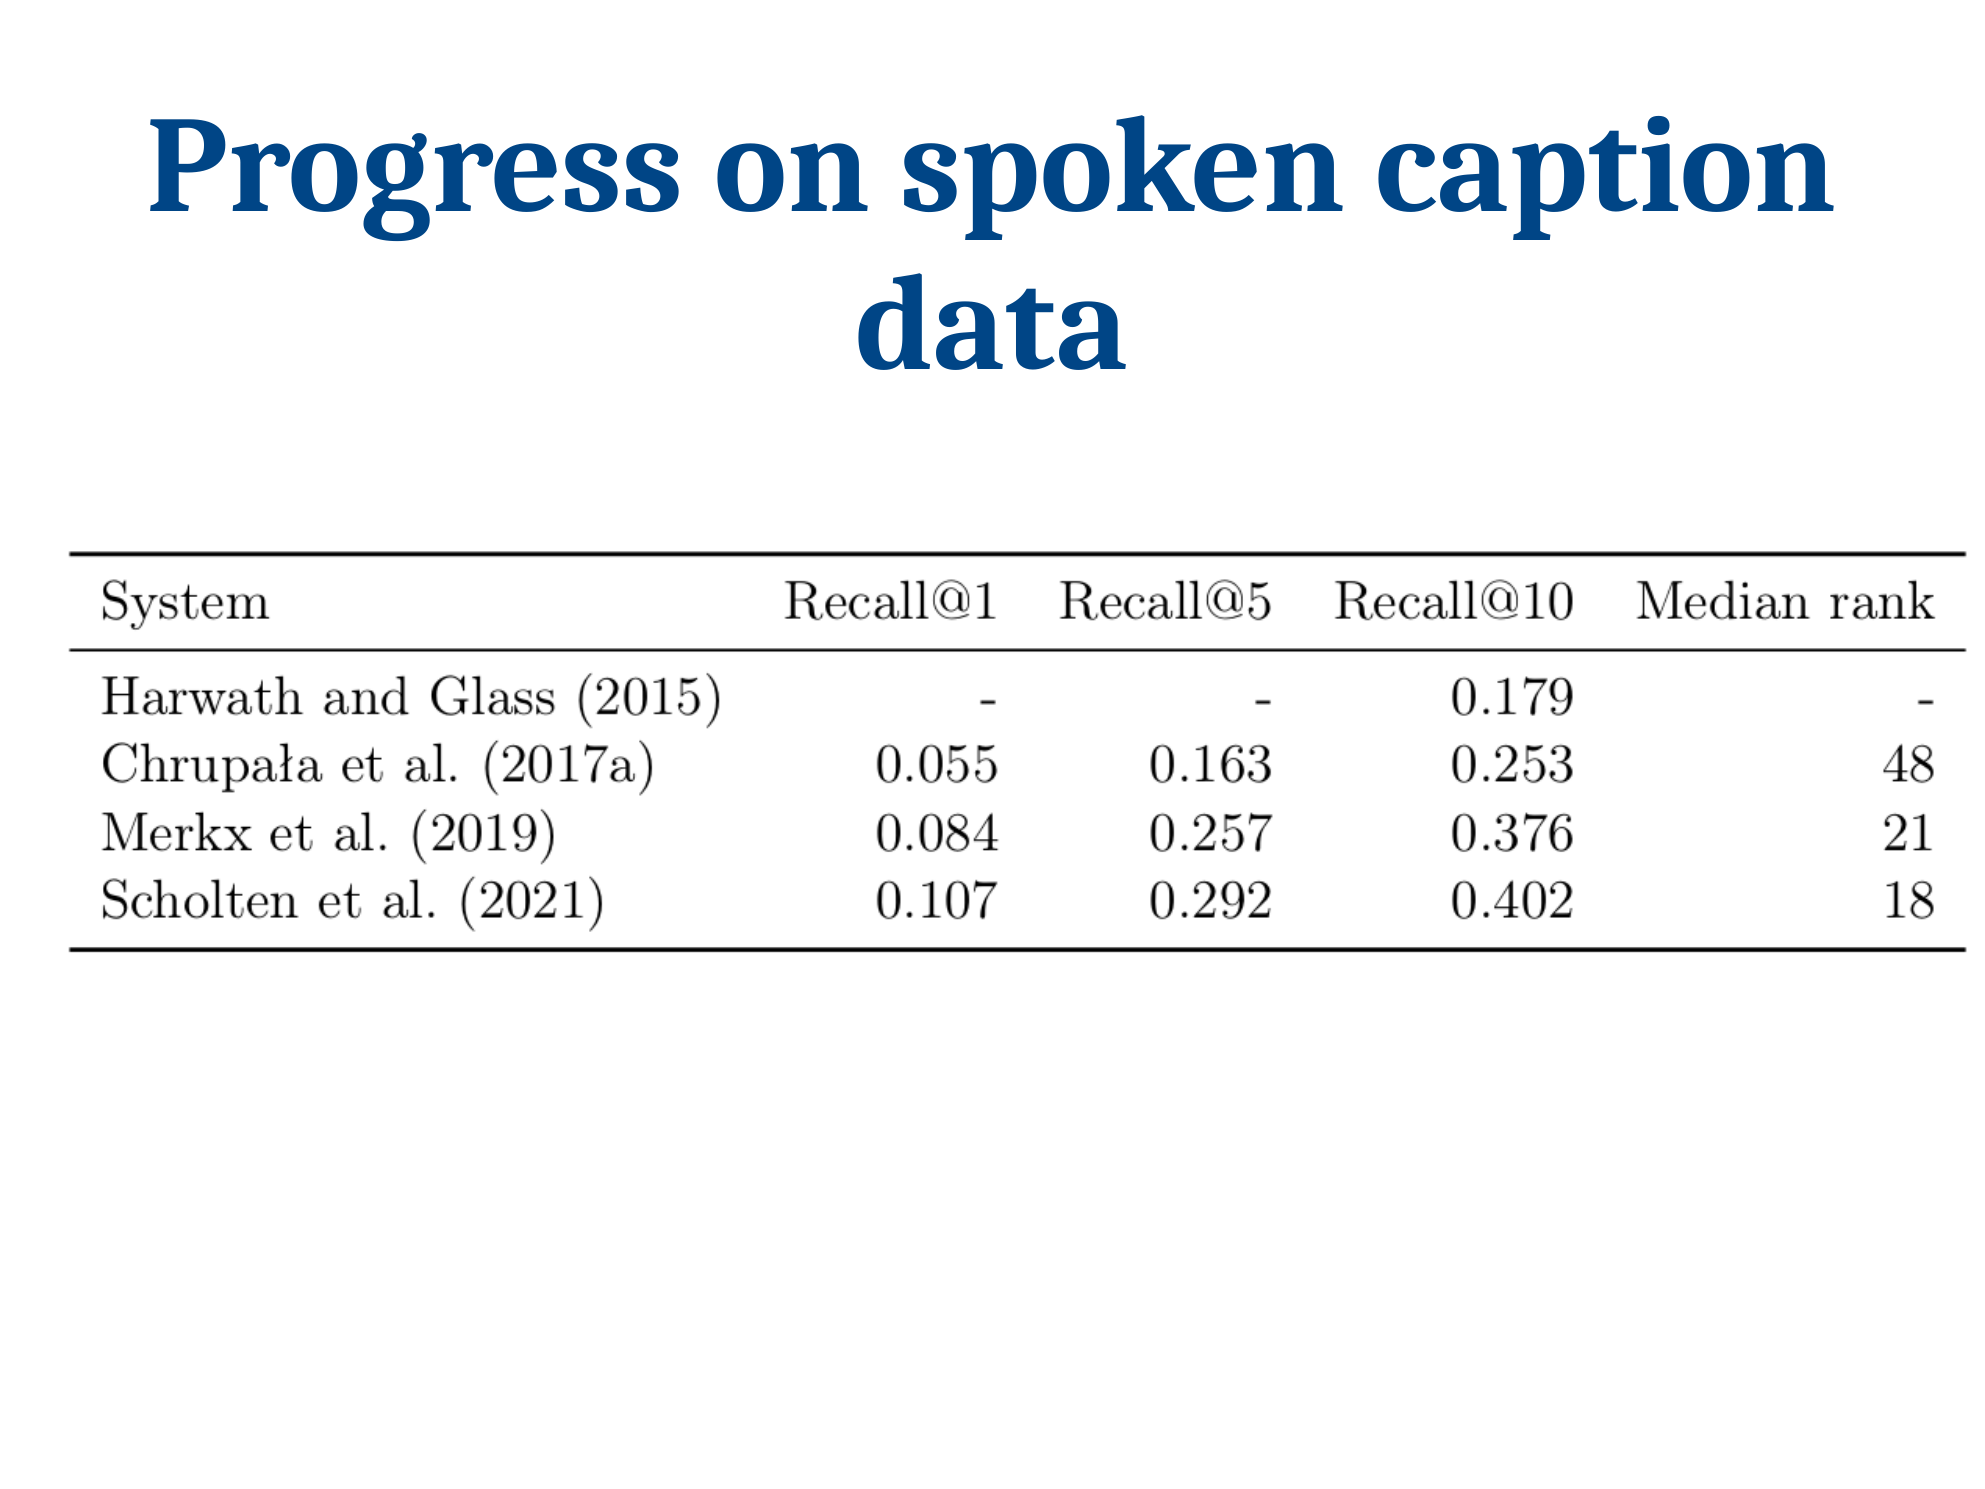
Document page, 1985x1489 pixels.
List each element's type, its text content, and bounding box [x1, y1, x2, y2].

title Progress on spoken caption data [99, 59, 1885, 432]
picture [52, 525, 1976, 971]
